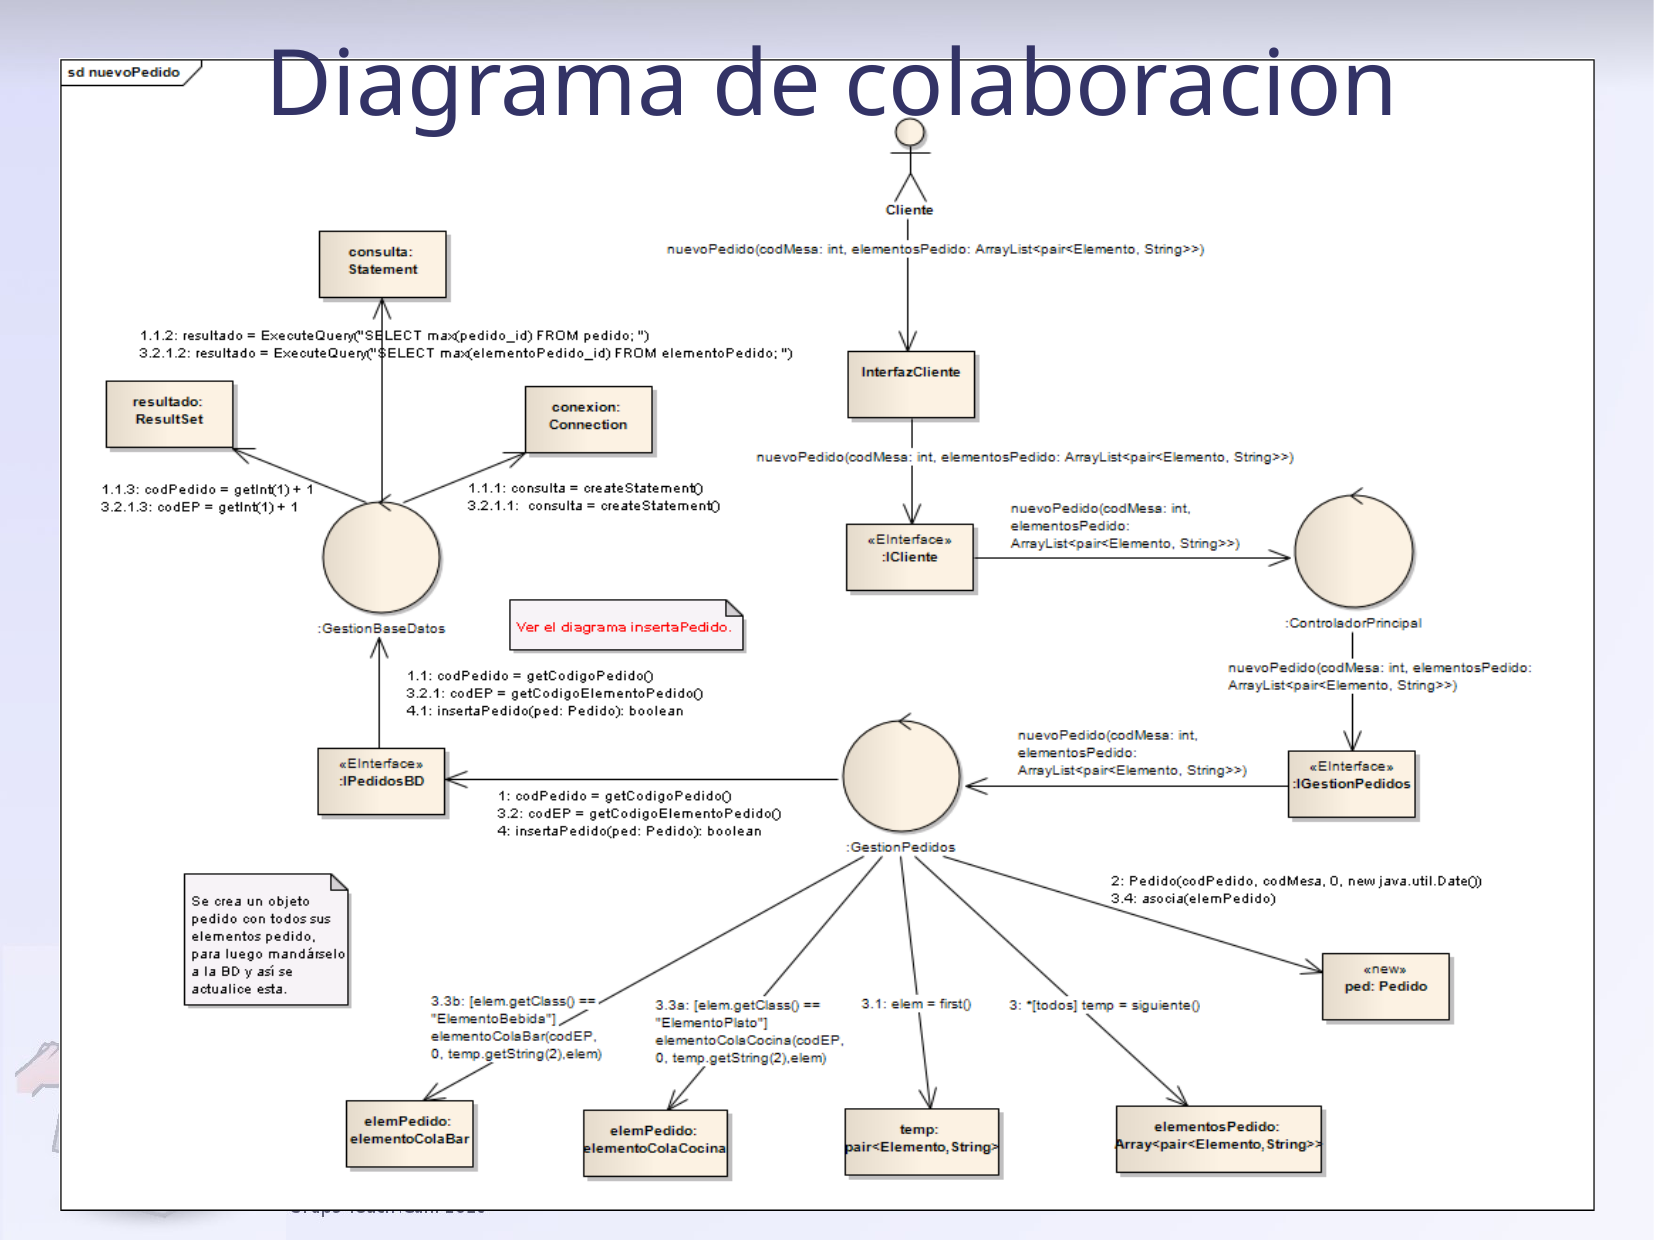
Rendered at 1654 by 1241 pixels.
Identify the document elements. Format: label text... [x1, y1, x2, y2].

title Diagrama de colaboracion [88, 0, 1577, 161]
picture [0, 0, 1654, 1241]
